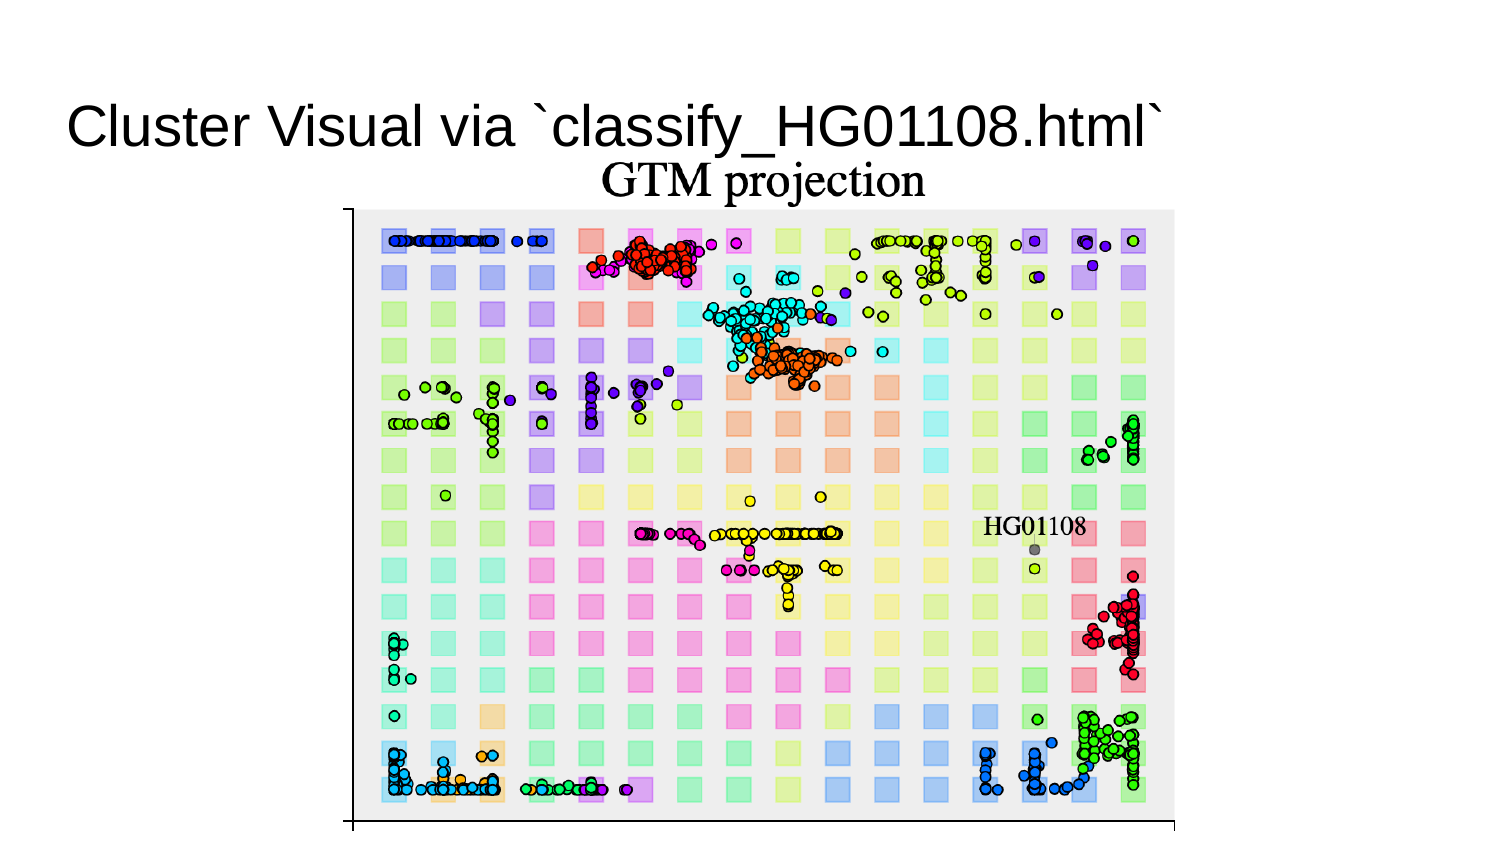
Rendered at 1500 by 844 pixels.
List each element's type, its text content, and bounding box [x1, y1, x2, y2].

title Cluster Visual via `classify_HG01108.html` [51, 72, 1449, 167]
picture [306, 167, 1194, 844]
